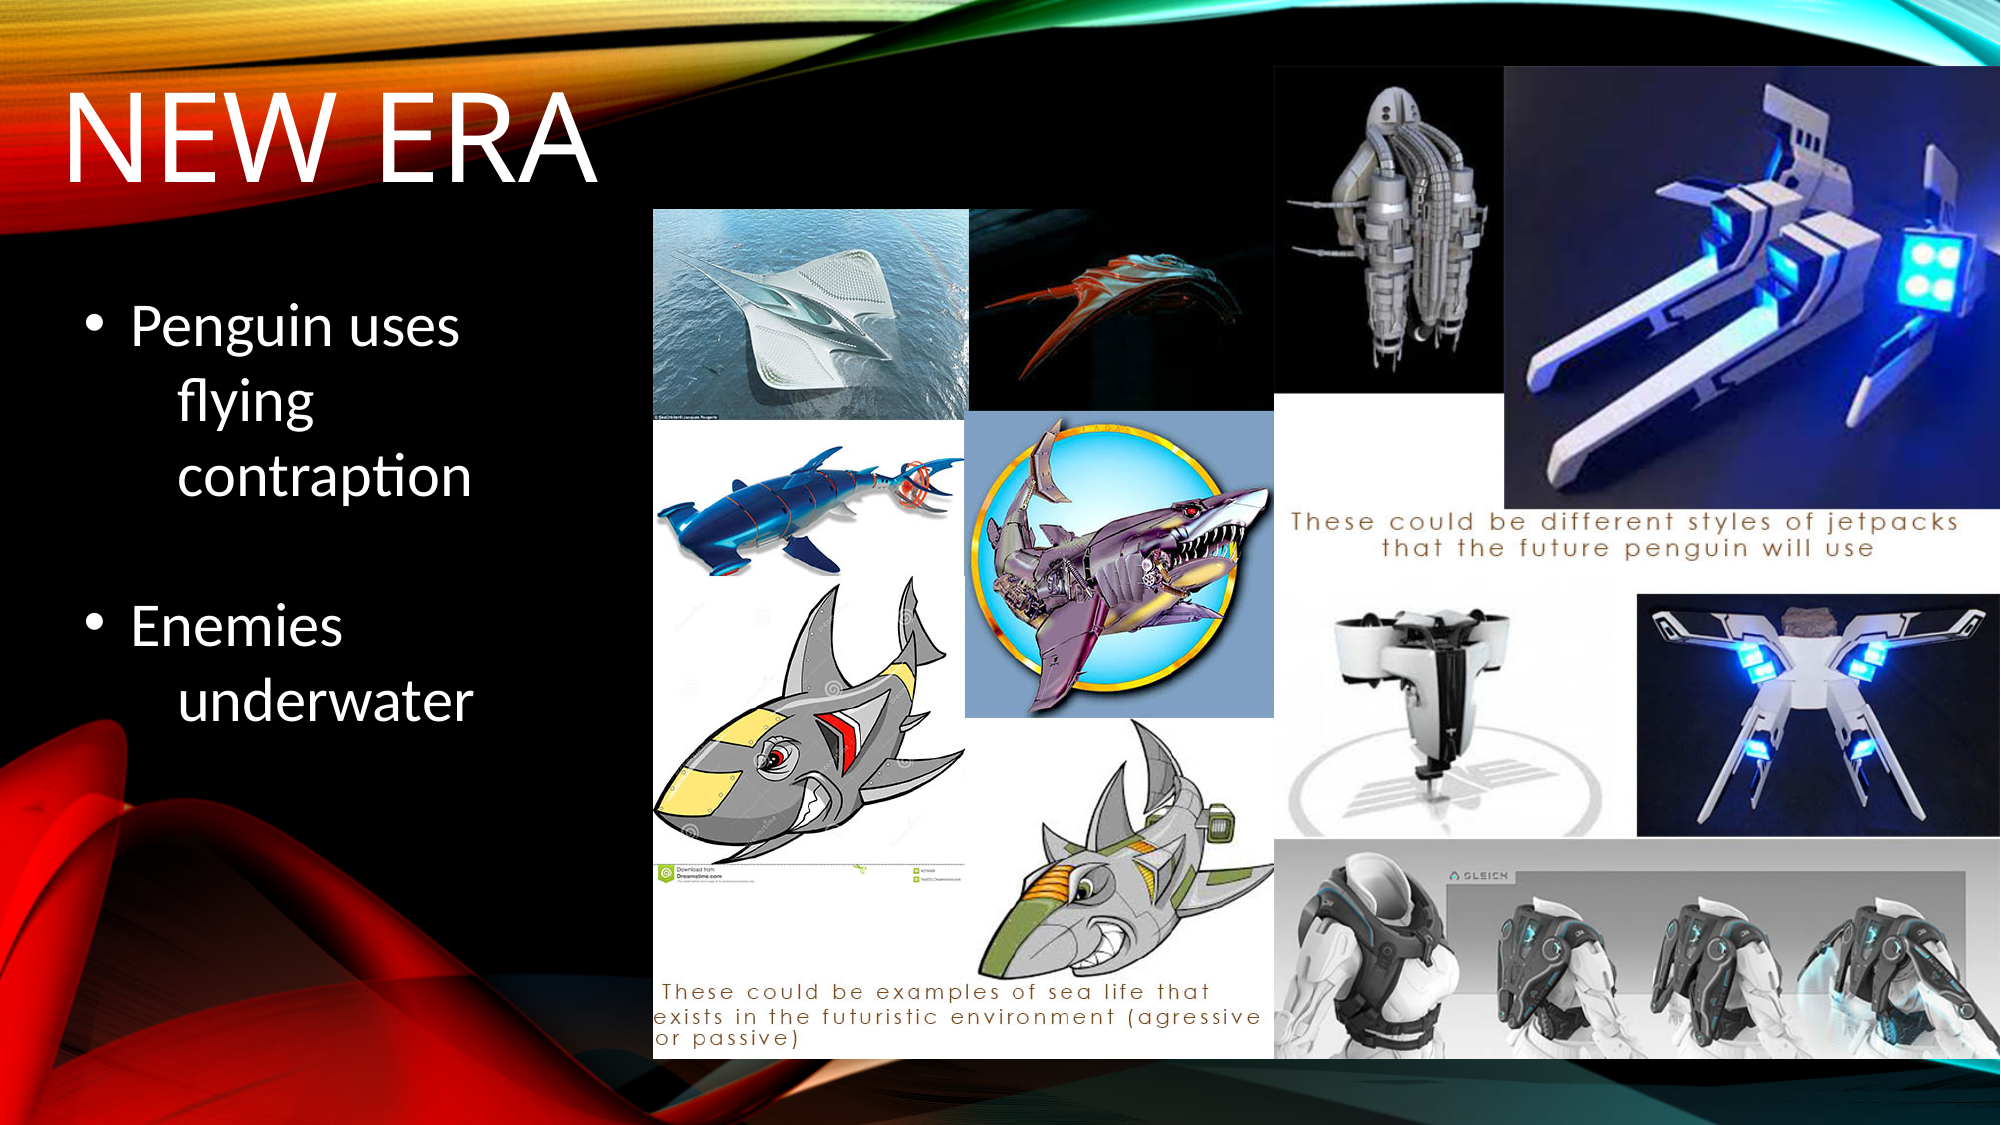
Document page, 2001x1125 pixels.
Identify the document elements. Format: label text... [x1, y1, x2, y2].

text_box Penguin uses flying contraption Enemies underwater [68, 276, 613, 671]
title new ERA [43, 66, 638, 210]
picture [653, 66, 2000, 1059]
